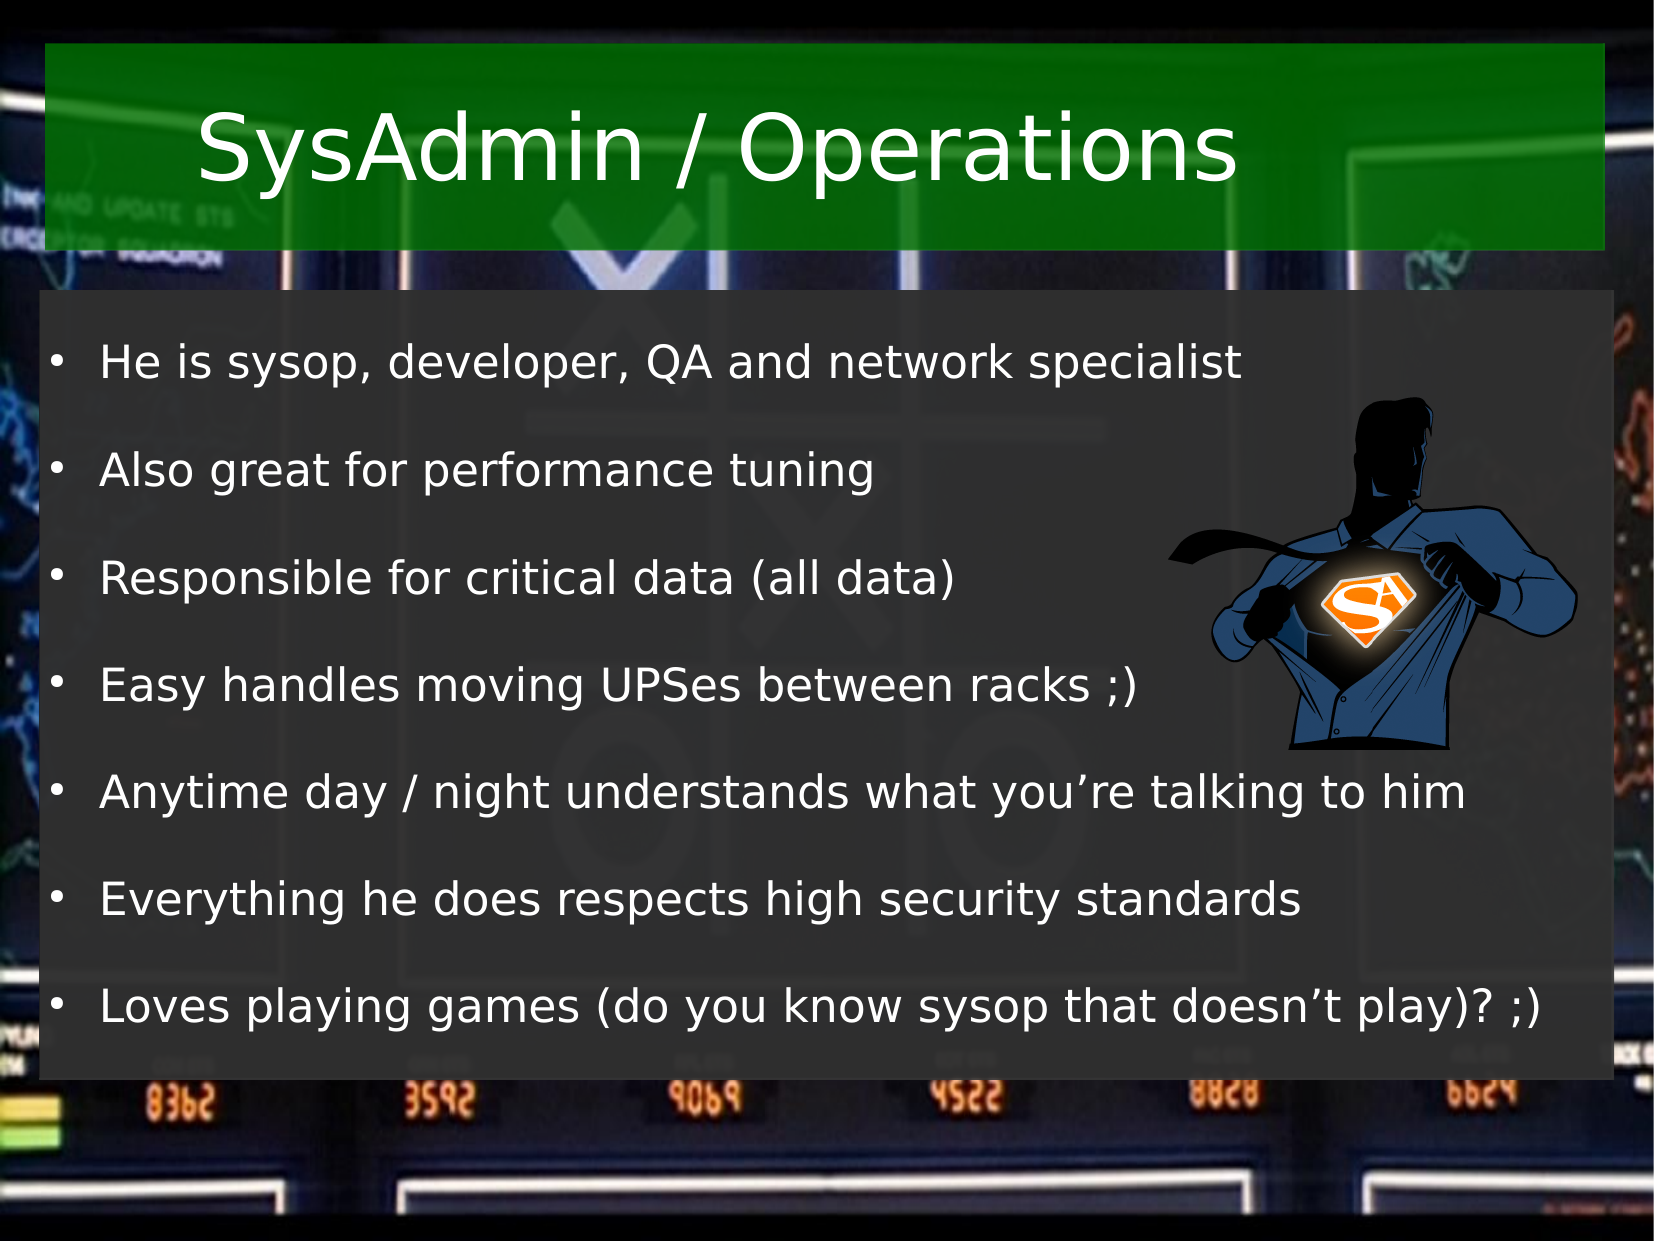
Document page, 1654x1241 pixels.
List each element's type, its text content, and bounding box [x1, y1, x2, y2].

picture [0, 0, 1654, 1241]
text_box He is sysop, developer, QA and network specialist Also great for performance tuning Responsible for critical data (all data) Easy handles moving UPSes between racks ;) Anytime day / night understands what you’re talking to him Everything he does respects high security standards Loves playing games (do you know sysop that doesn’t play)? ;) [39, 290, 1615, 1080]
title SysAdmin / Operations [45, 43, 1605, 251]
